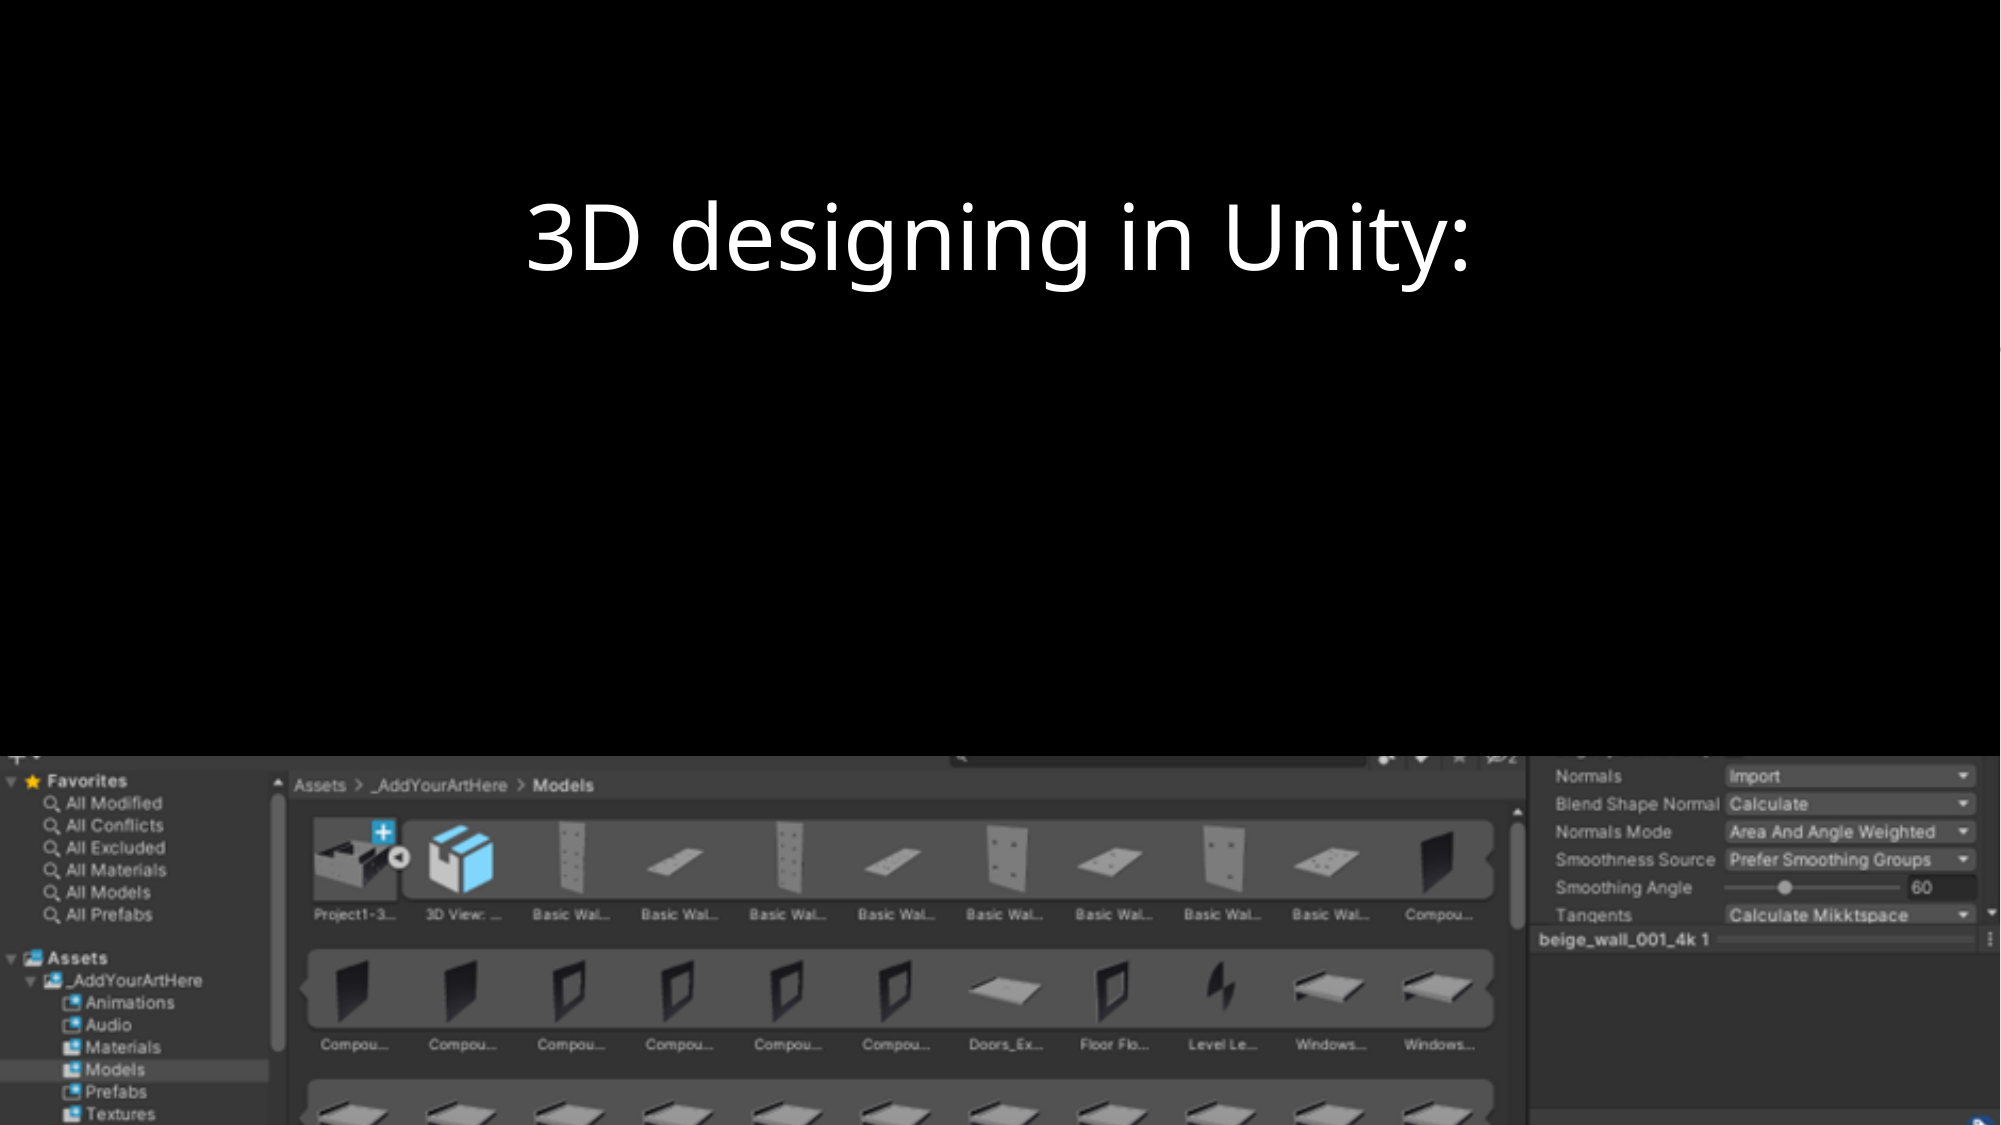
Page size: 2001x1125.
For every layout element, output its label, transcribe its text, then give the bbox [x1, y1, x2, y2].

picture [0, 755, 2000, 1125]
title 3D designing in Unity: [344, 101, 1655, 297]
text_box [0, 0, 2000, 755]
